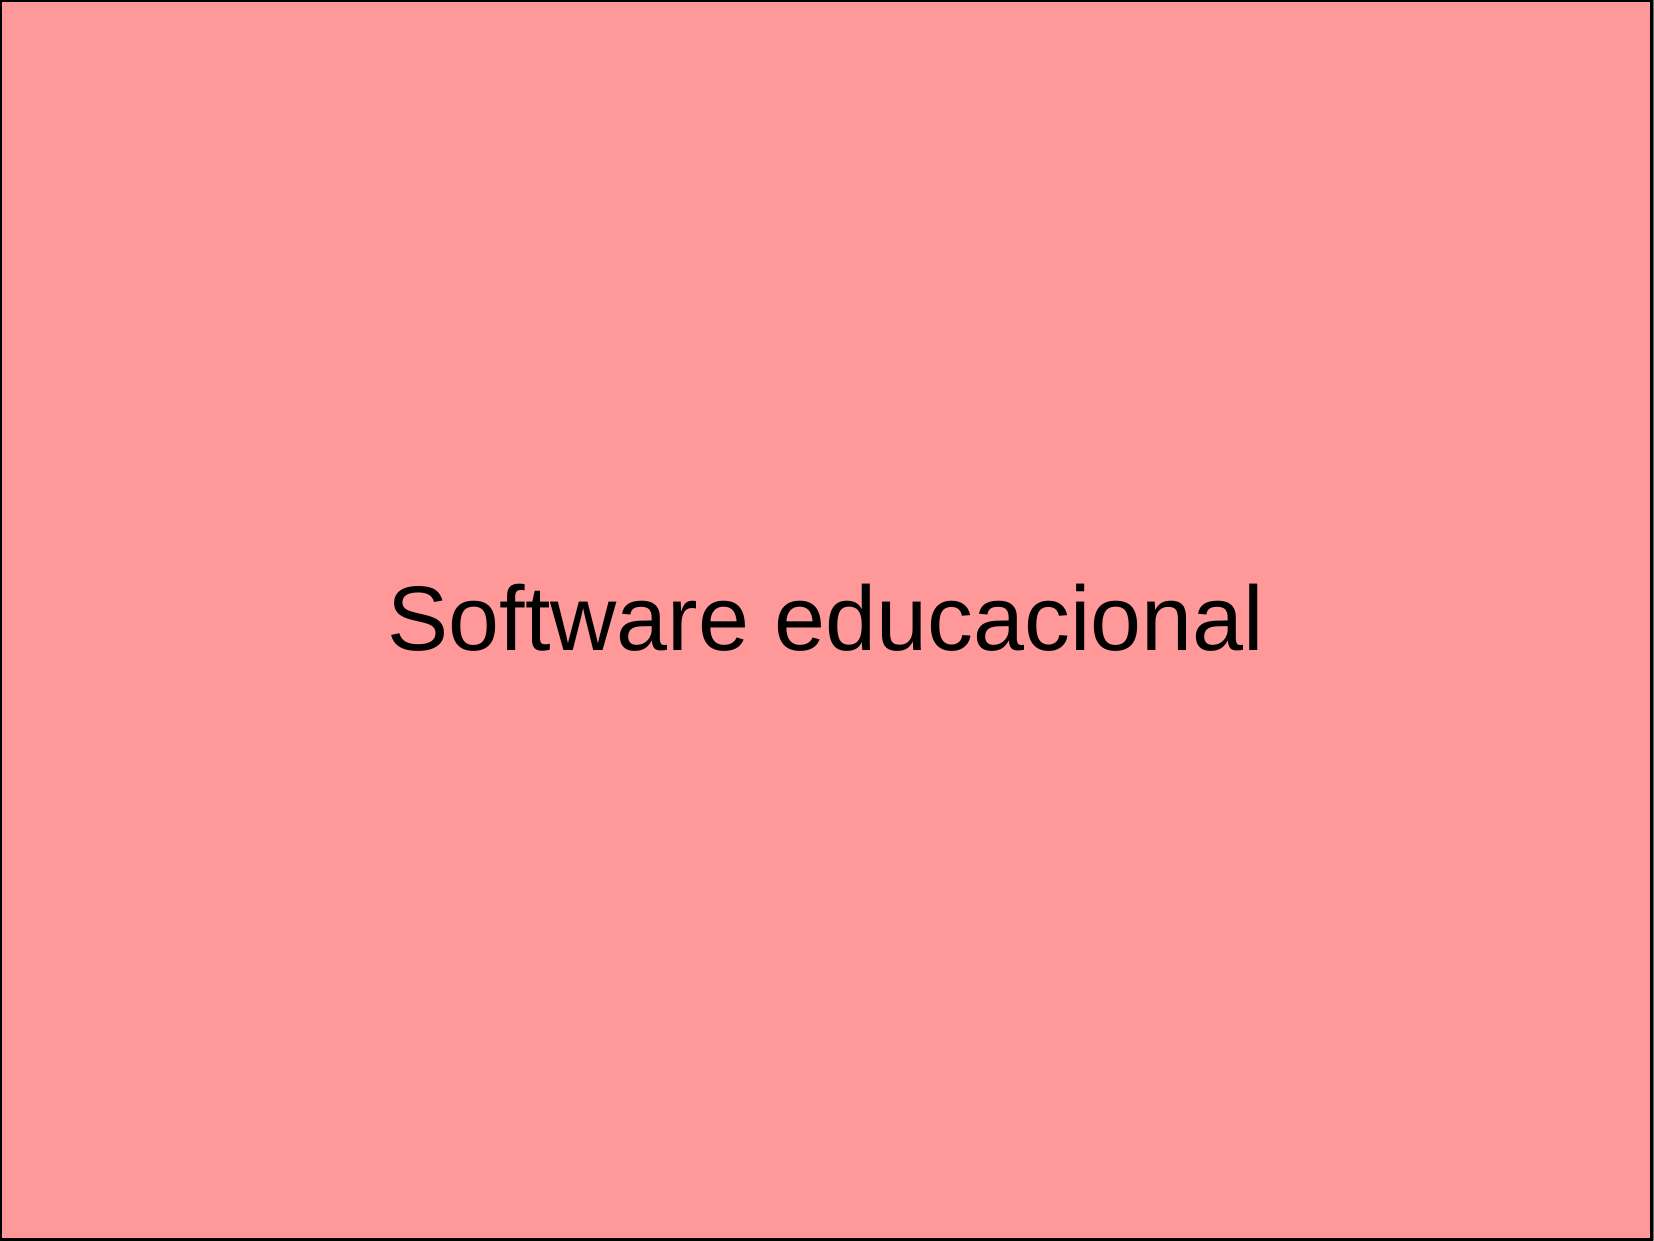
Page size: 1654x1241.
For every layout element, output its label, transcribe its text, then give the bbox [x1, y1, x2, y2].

title Software educacional [0, 0, 1653, 1241]
